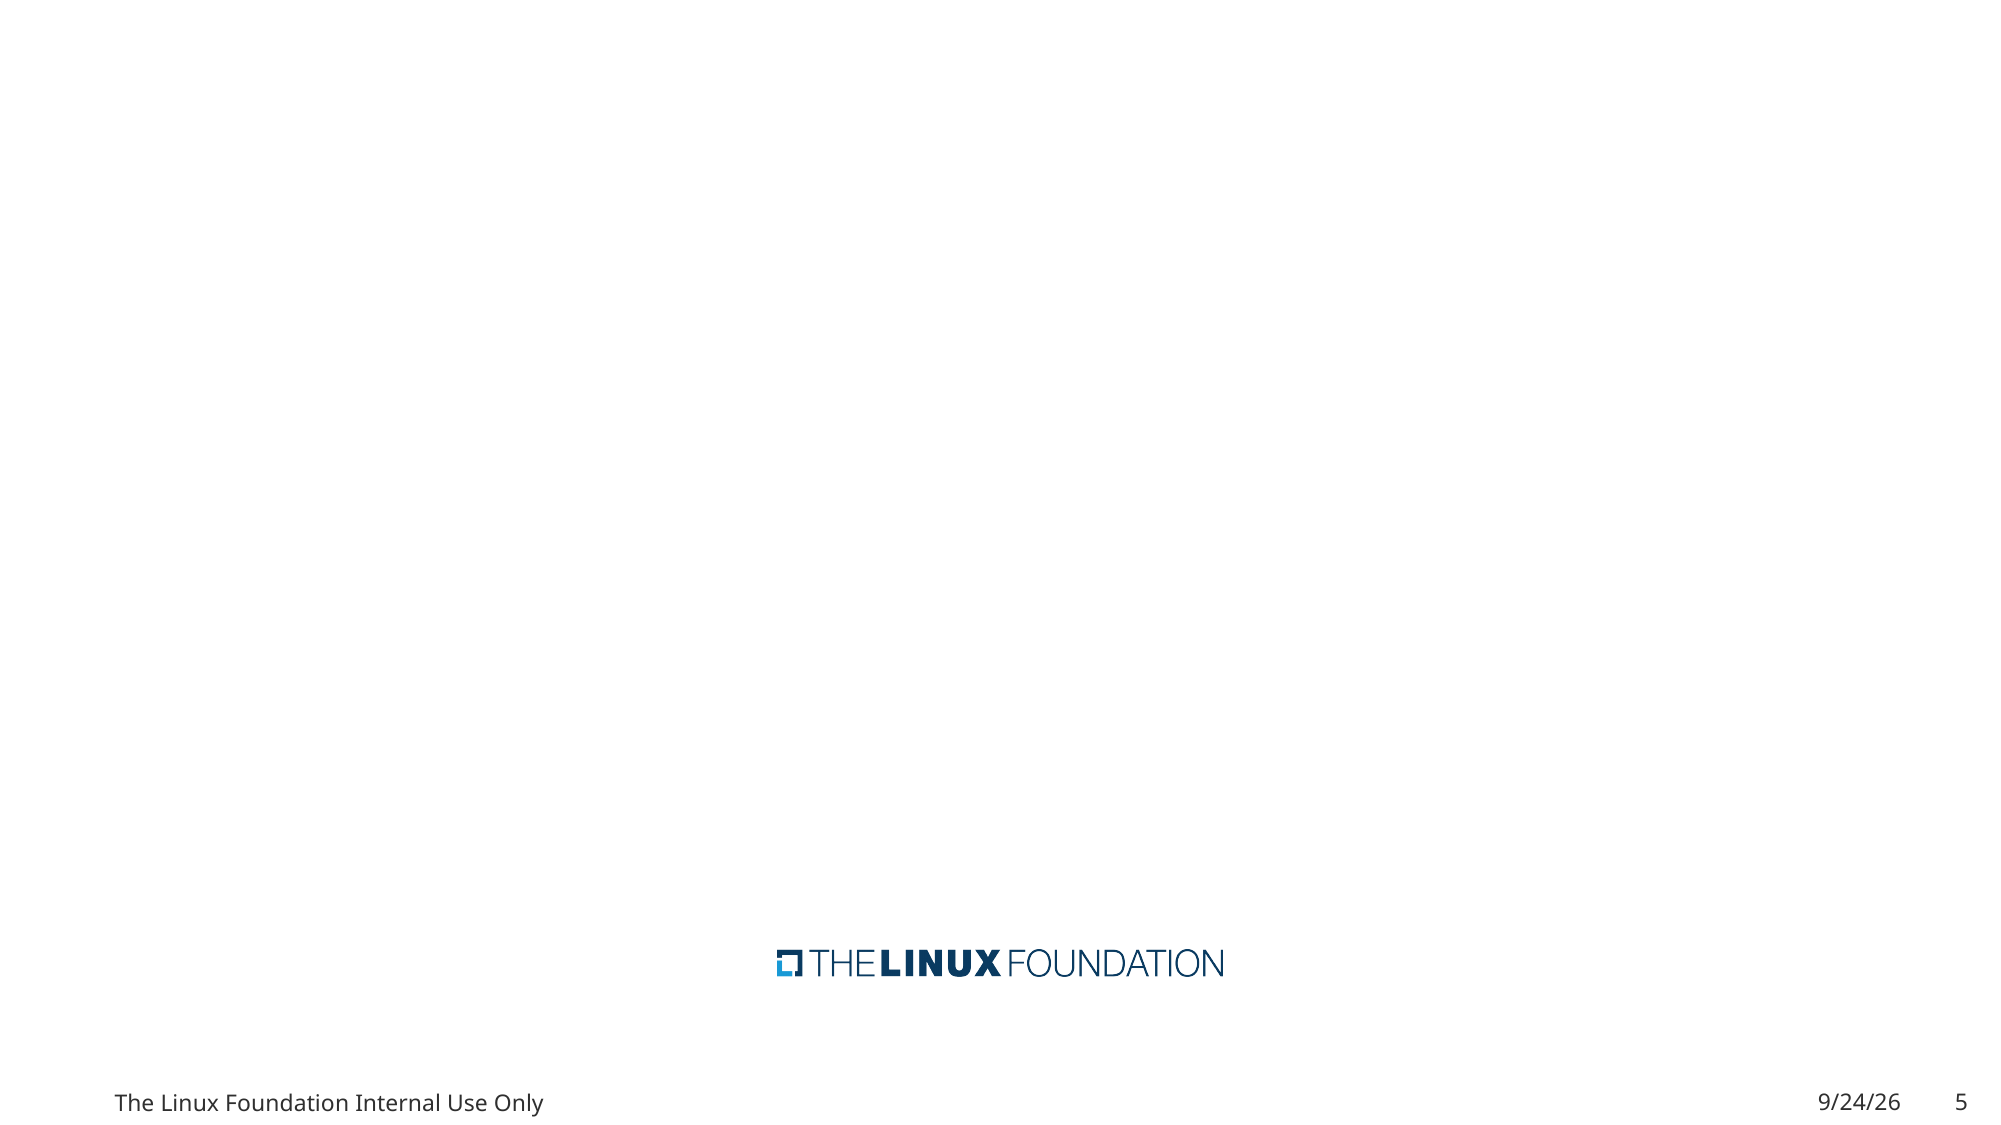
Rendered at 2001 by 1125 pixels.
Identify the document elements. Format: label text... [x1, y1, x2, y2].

text_box 8/14/2017 [1802, 1080, 1939, 1125]
text_box 5 [1939, 1080, 2000, 1125]
text_box The Linux Foundation Internal Use Only [99, 1080, 653, 1125]
